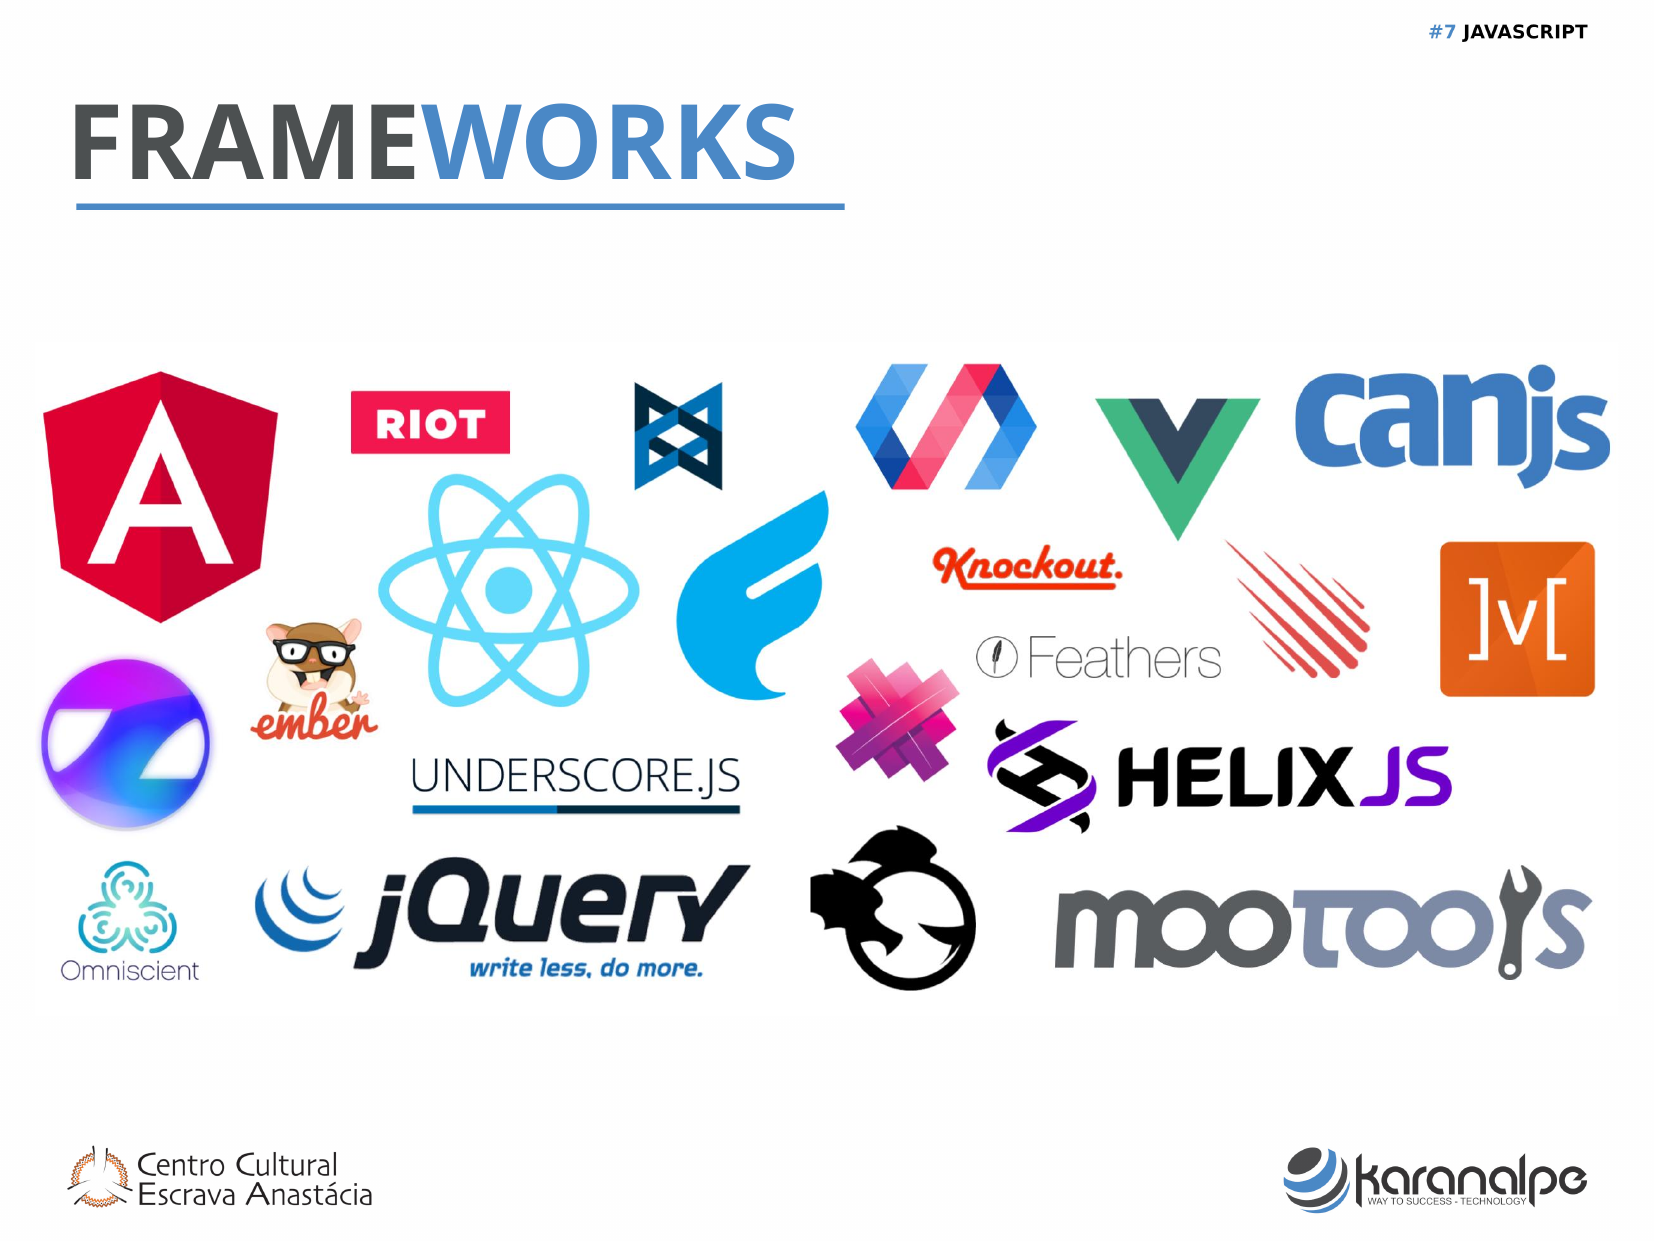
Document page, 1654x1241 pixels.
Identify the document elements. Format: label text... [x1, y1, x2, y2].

title FRAMEWORKS [66, 35, 1555, 243]
picture [0, 0, 1654, 1241]
